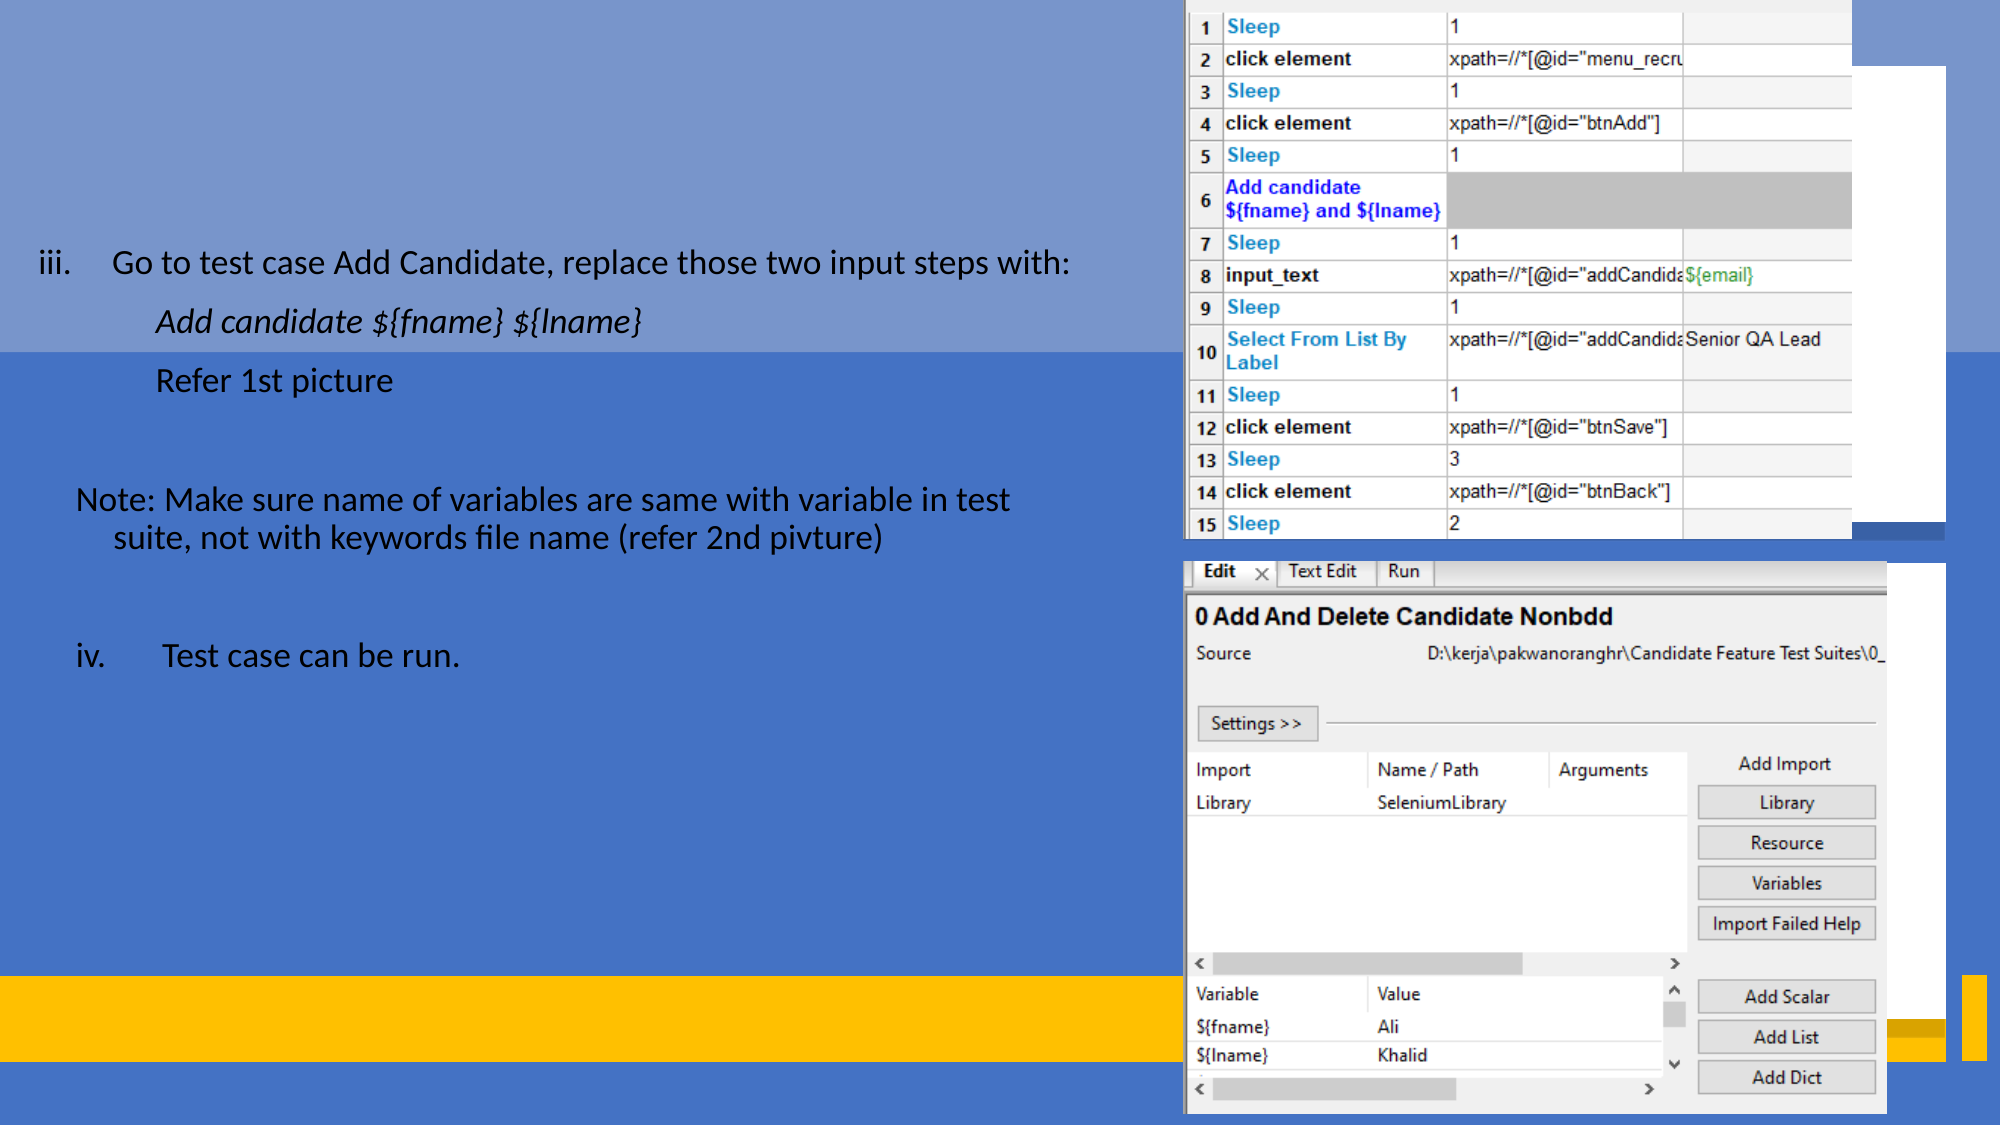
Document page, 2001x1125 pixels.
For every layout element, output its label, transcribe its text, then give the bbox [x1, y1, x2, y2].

picture [1183, 0, 1852, 539]
list iii. Go to test case Add Candidate, replace those two input steps with: Add candidate ${fname} ${lname} Refer 1st picture Note: Make sure name of variables are same with variable in test suite, not with keywords file name (refer 2nd pivture) iv. Test case can be run. [23, 111, 1114, 926]
picture [1183, 561, 1887, 1114]
text_box [0, 0, 2000, 1125]
